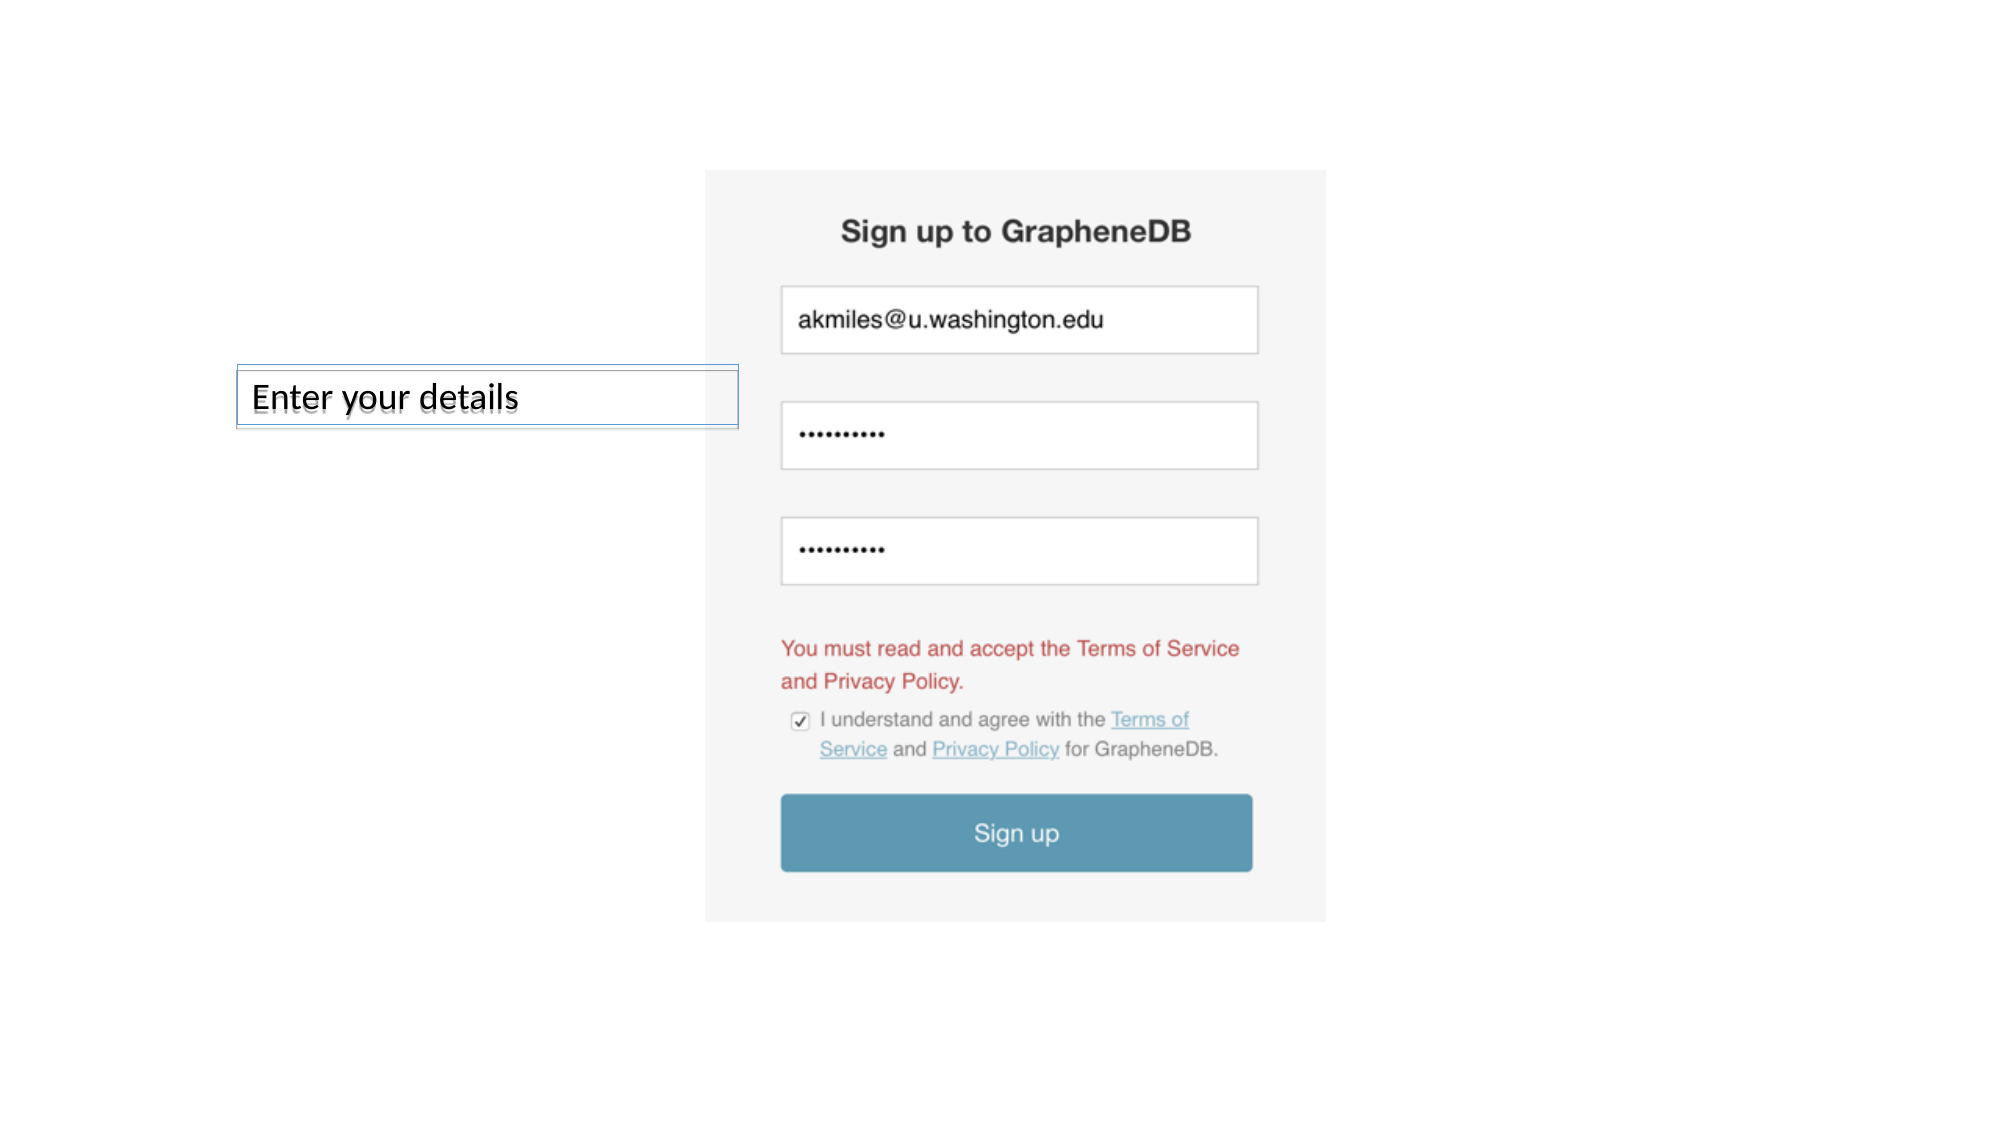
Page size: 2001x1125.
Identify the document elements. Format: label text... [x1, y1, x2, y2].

text_box Enter your details [237, 364, 739, 425]
picture [705, 170, 1326, 923]
